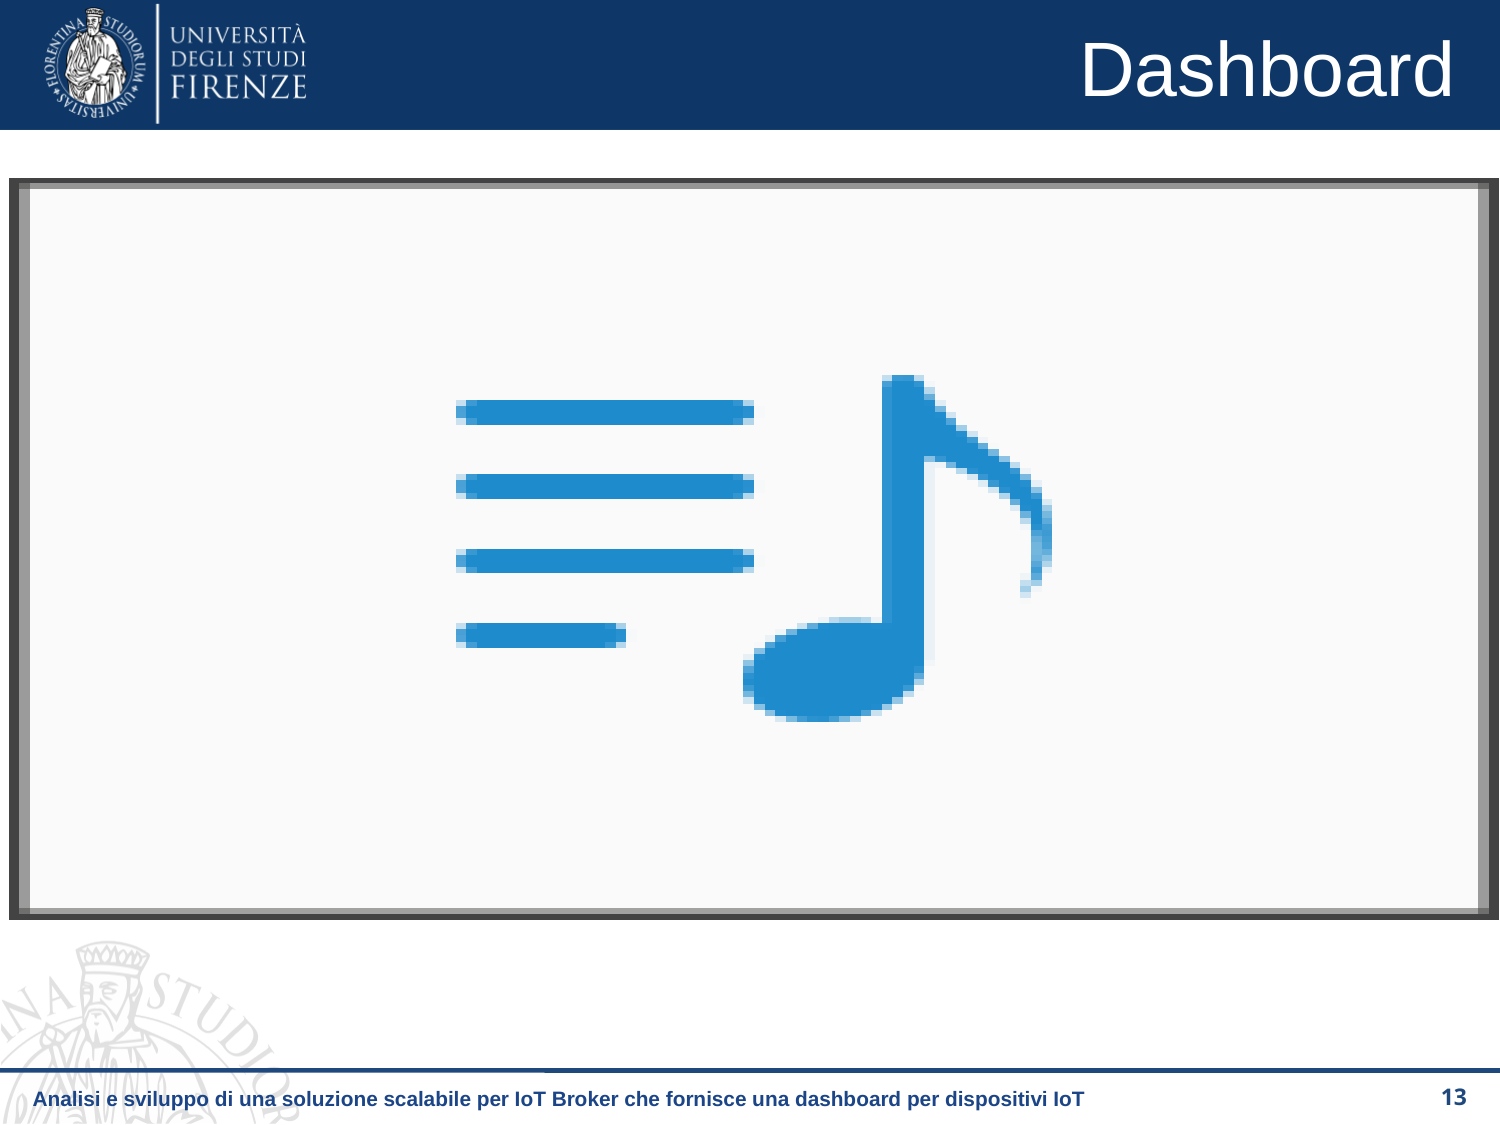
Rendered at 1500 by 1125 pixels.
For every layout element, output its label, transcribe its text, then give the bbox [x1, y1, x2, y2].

footer Analisi e sviluppo di una soluzione scalabile per IoT Broker che fornisce una dashboard per dispositivi IoT [17, 1082, 1132, 1115]
text_box [8, 177, 1500, 922]
picture [0, 0, 1500, 131]
picture [0, 1073, 355, 1125]
title Dashboard [324, 30, 1471, 100]
picture [0, 846, 355, 1068]
slide_number 13 [1132, 1082, 1483, 1115]
